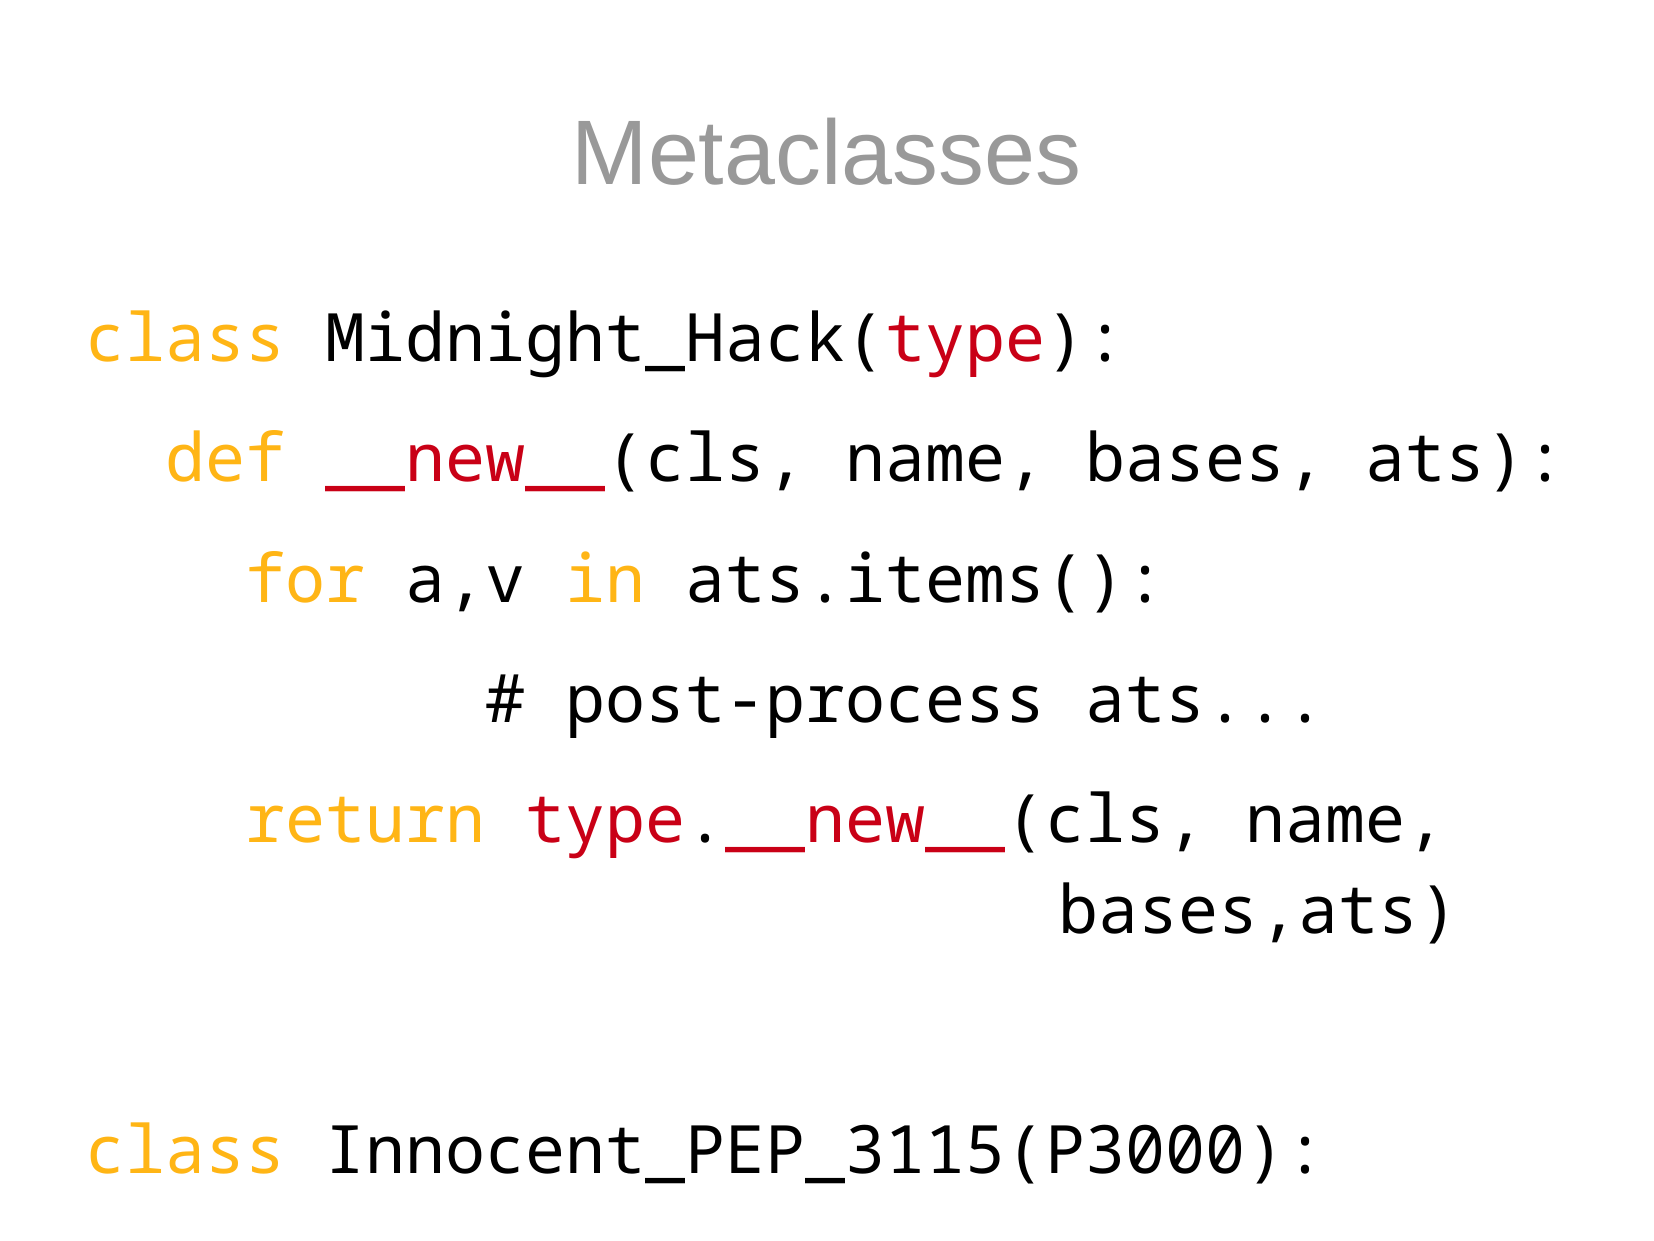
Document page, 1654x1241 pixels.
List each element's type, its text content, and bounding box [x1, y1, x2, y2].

text_box [104, 620, 1521, 705]
title Metaclasses [82, 49, 1571, 257]
list class Midnight_Hack(type): def __new__(cls, name, bases, ats): for a,v in ats.items(): # post-process ats... return type.__new__(cls, name, bases,ats) class Innocent_PEP_3115(P3000): __metaclass__ = Midnight_Hack [67, 290, 1632, 1241]
